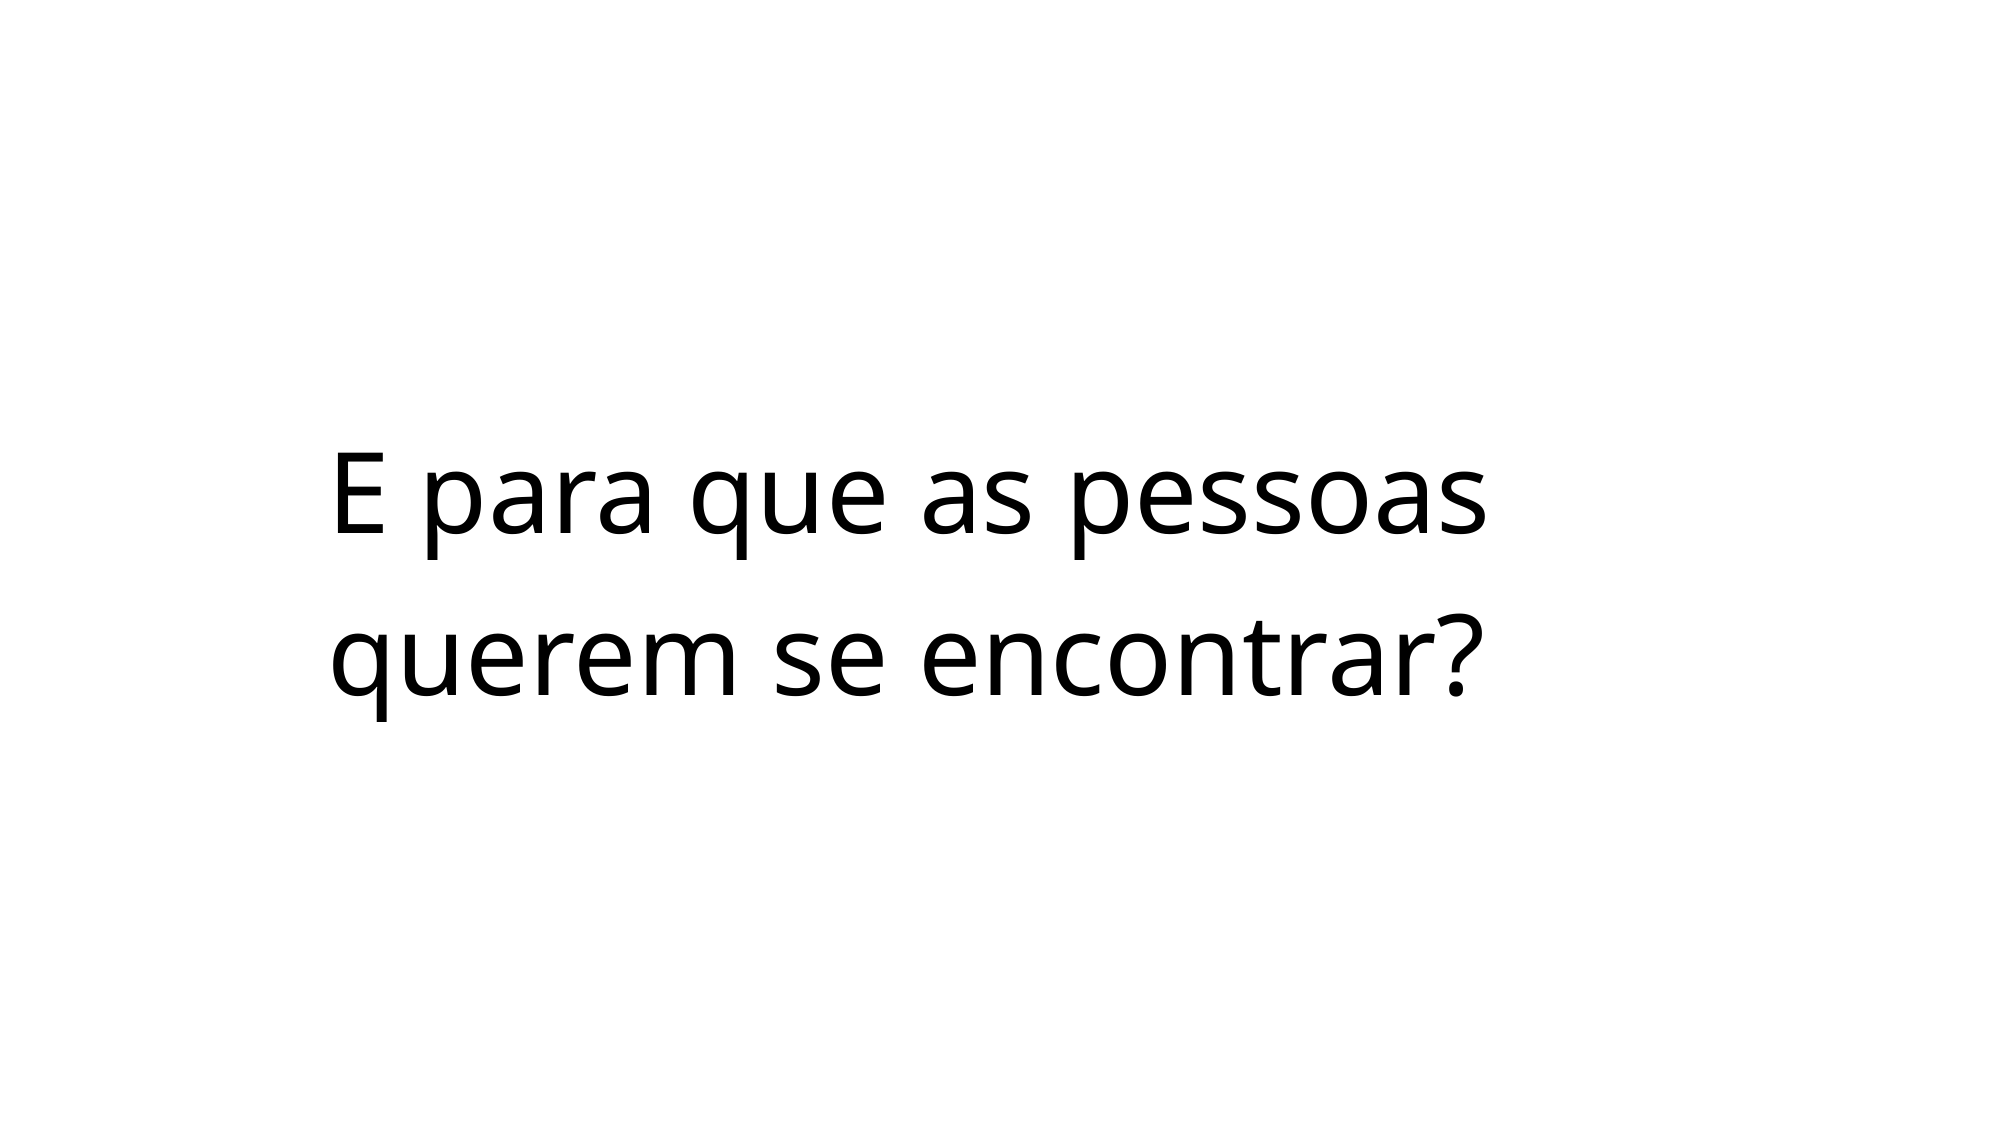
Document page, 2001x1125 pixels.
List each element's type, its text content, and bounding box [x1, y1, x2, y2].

text_box E para que as pessoas querem se encontrar? [312, 386, 1899, 726]
